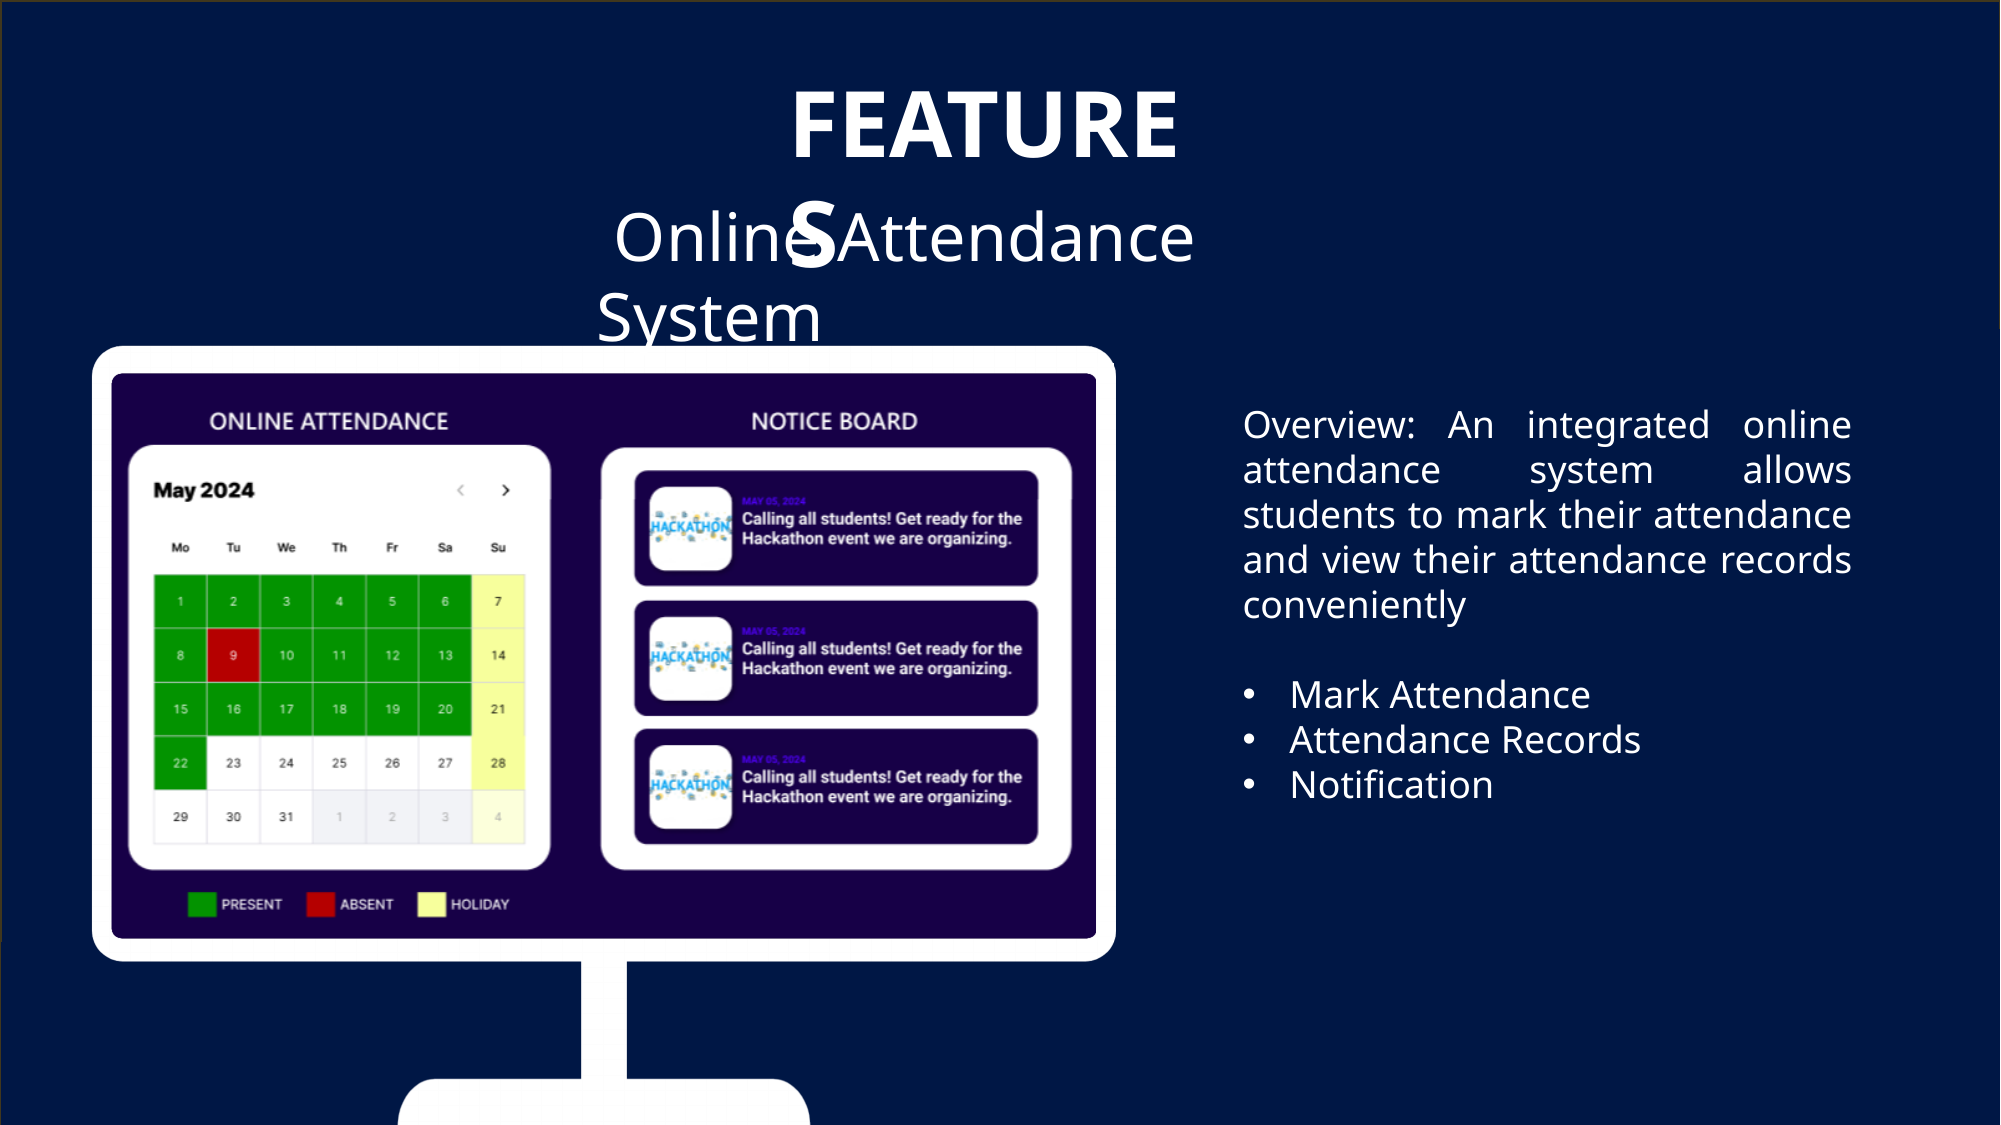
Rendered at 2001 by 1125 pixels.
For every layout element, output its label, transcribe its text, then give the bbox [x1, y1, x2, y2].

text_box Overview: An integrated online attendance system allows students to mark their attendance and view their attendance records conveniently Mark Attendance Attendance Records Notification [1227, 393, 1868, 773]
text_box TextBox 1 [0, 1, 2000, 329]
picture [0, 122, 1221, 1125]
text_box Online Attendance System [581, 187, 1421, 283]
text_box [1221, 329, 2000, 1125]
text_box FEATURES [773, 58, 1227, 187]
